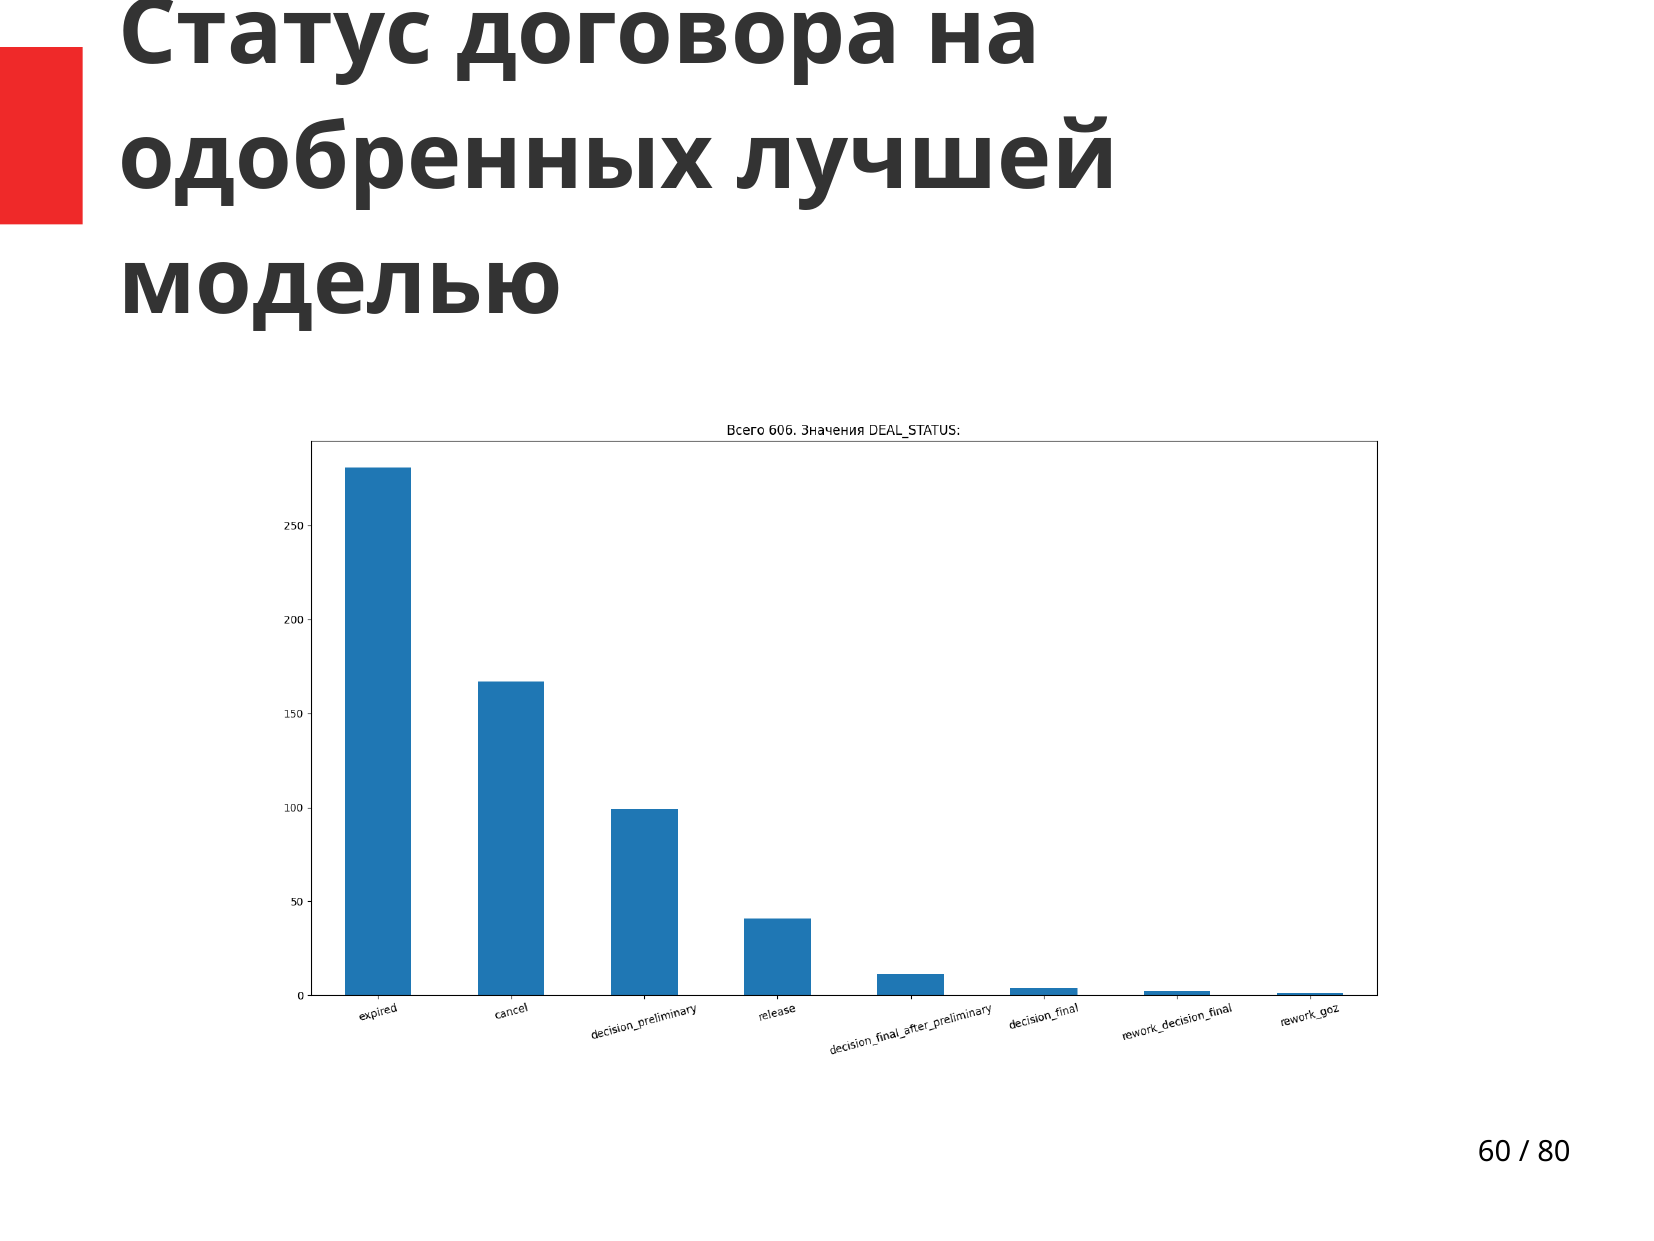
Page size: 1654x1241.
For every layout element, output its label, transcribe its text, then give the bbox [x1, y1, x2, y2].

title Статус договора на одобренных лучшей моделью [118, 0, 1571, 341]
picture [139, 354, 1514, 1074]
